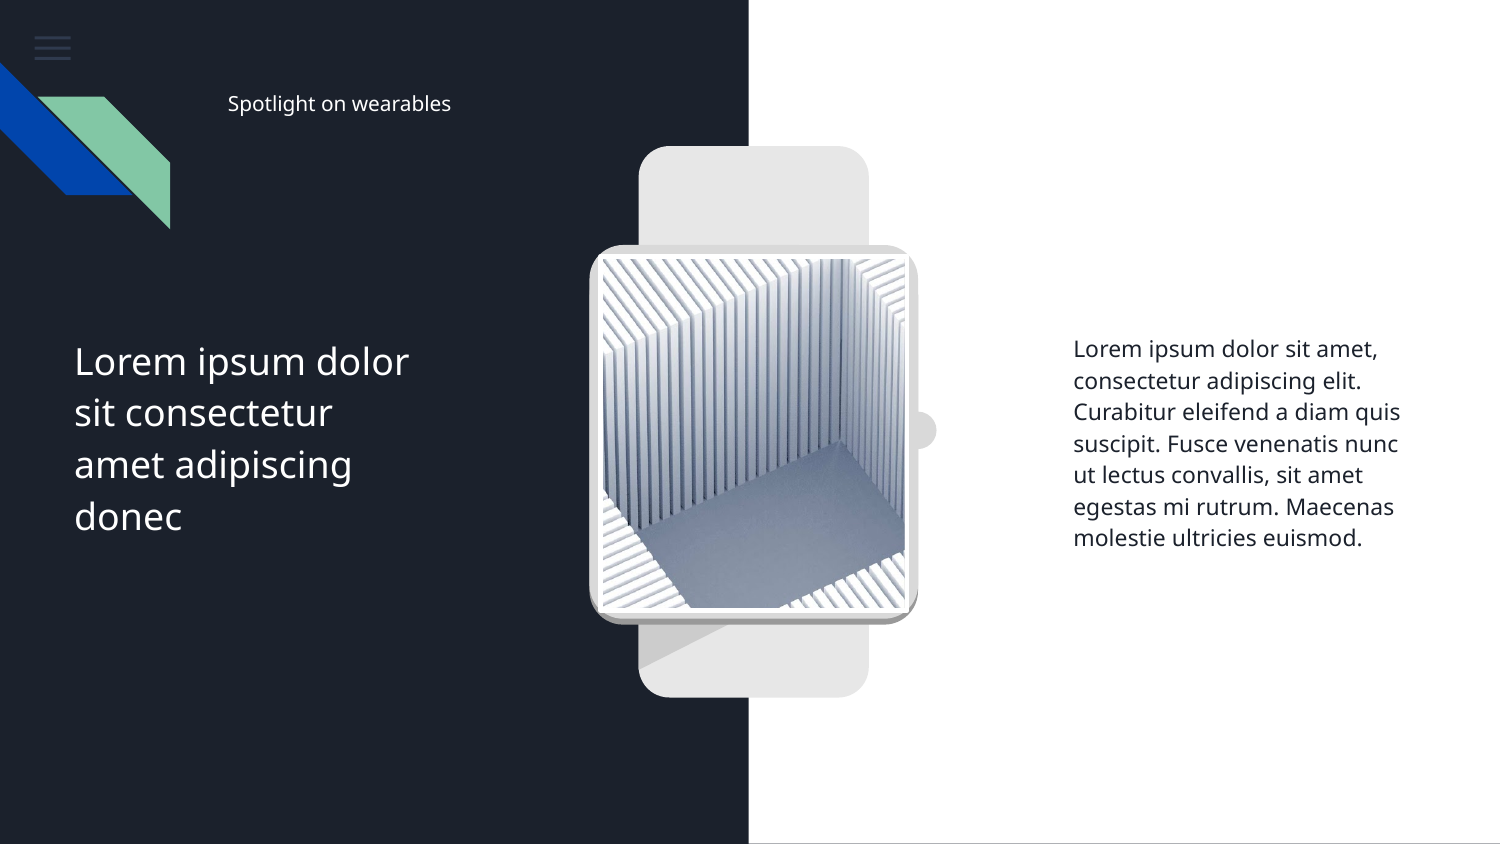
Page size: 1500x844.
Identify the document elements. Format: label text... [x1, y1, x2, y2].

text_box [600, 146, 908, 254]
list Lorem ipsum dolor sit amet, consectetur adipiscing elit. Curabitur eleifend a diam quis suscipit. Fusce venenatis nunc ut lectus convallis, sit amet egestas mi rutrum. Maecenas molestie ultricies euismod. [1058, 315, 1437, 611]
picture [603, 258, 905, 609]
title Spotlight on wearables [212, 75, 706, 160]
title Lorem ipsum dolor sit consectetur amet adipiscing donec [59, 315, 438, 611]
text_box [589, 255, 937, 698]
